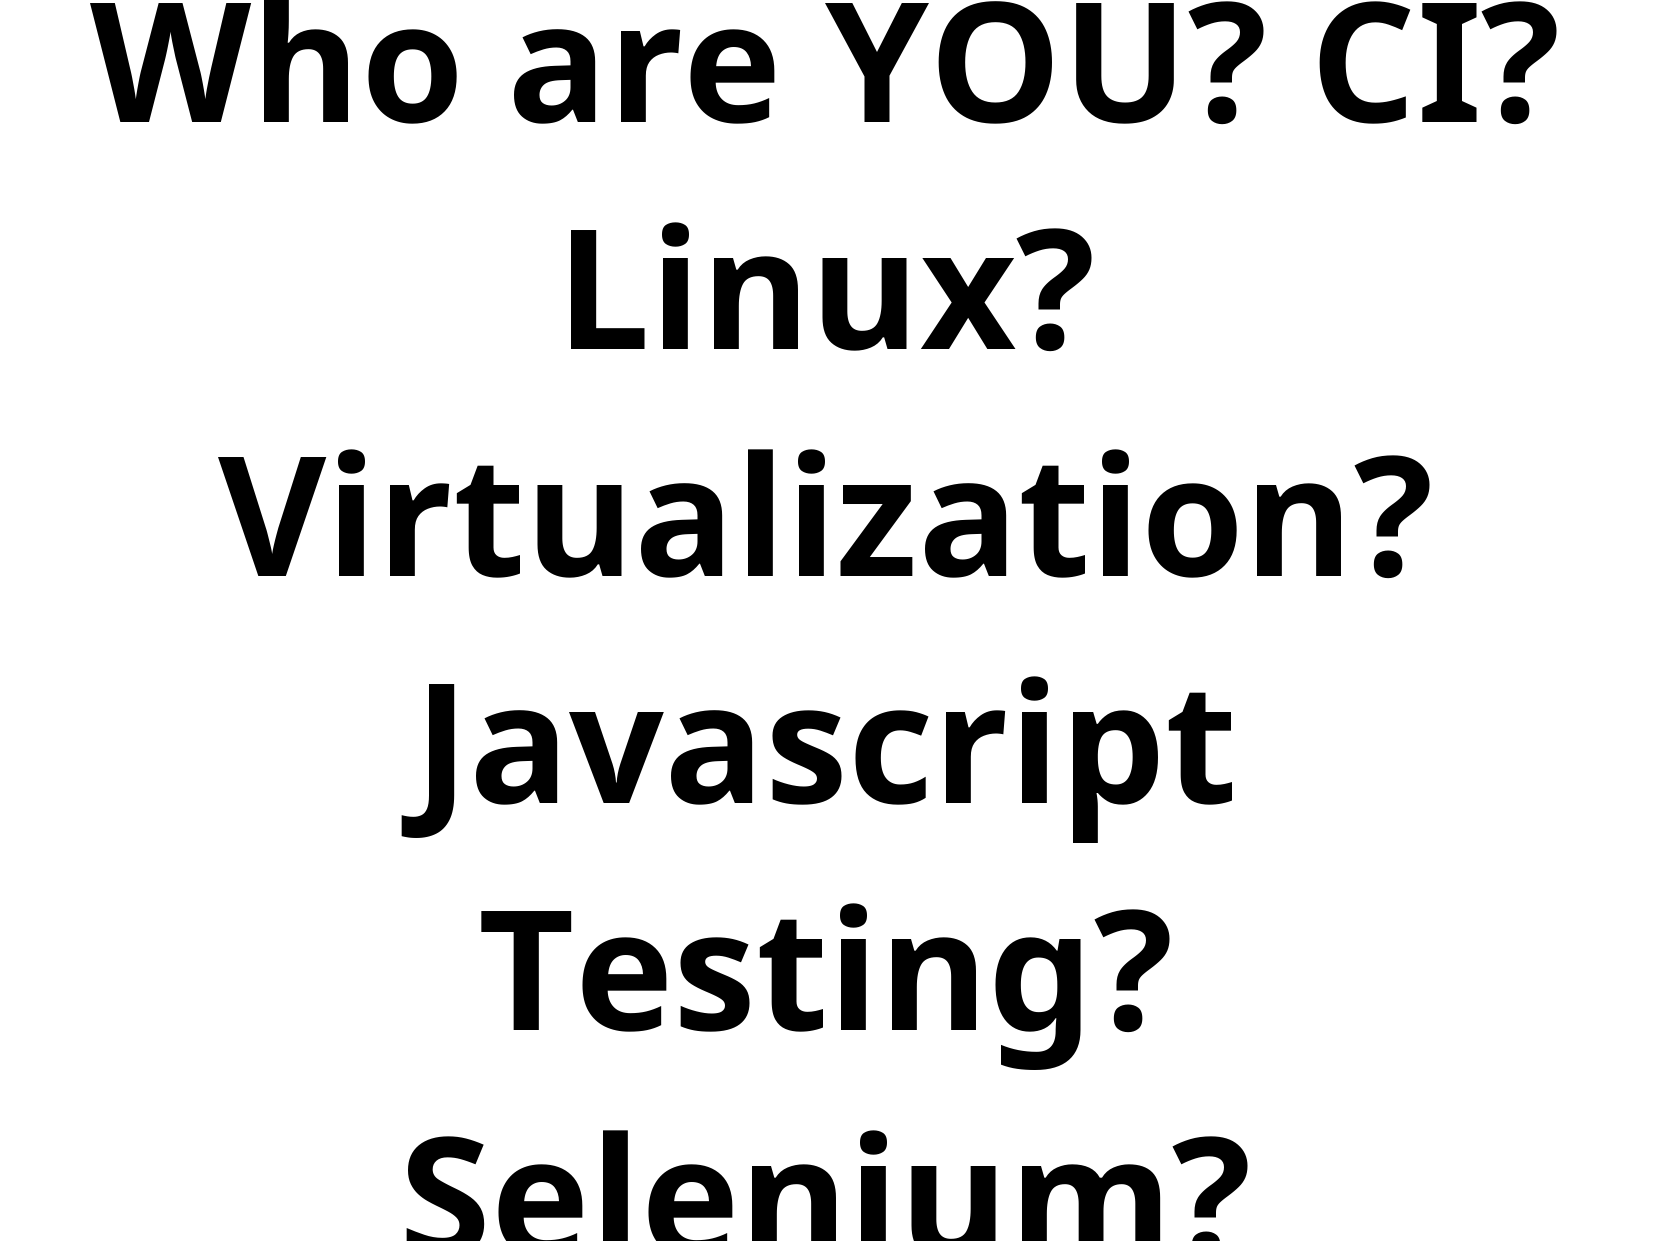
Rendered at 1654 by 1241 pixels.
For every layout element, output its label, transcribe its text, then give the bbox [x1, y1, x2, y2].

title Who are YOU? CI? Linux? Virtualization? Javascript Testing? Selenium? [82, 49, 1571, 1201]
